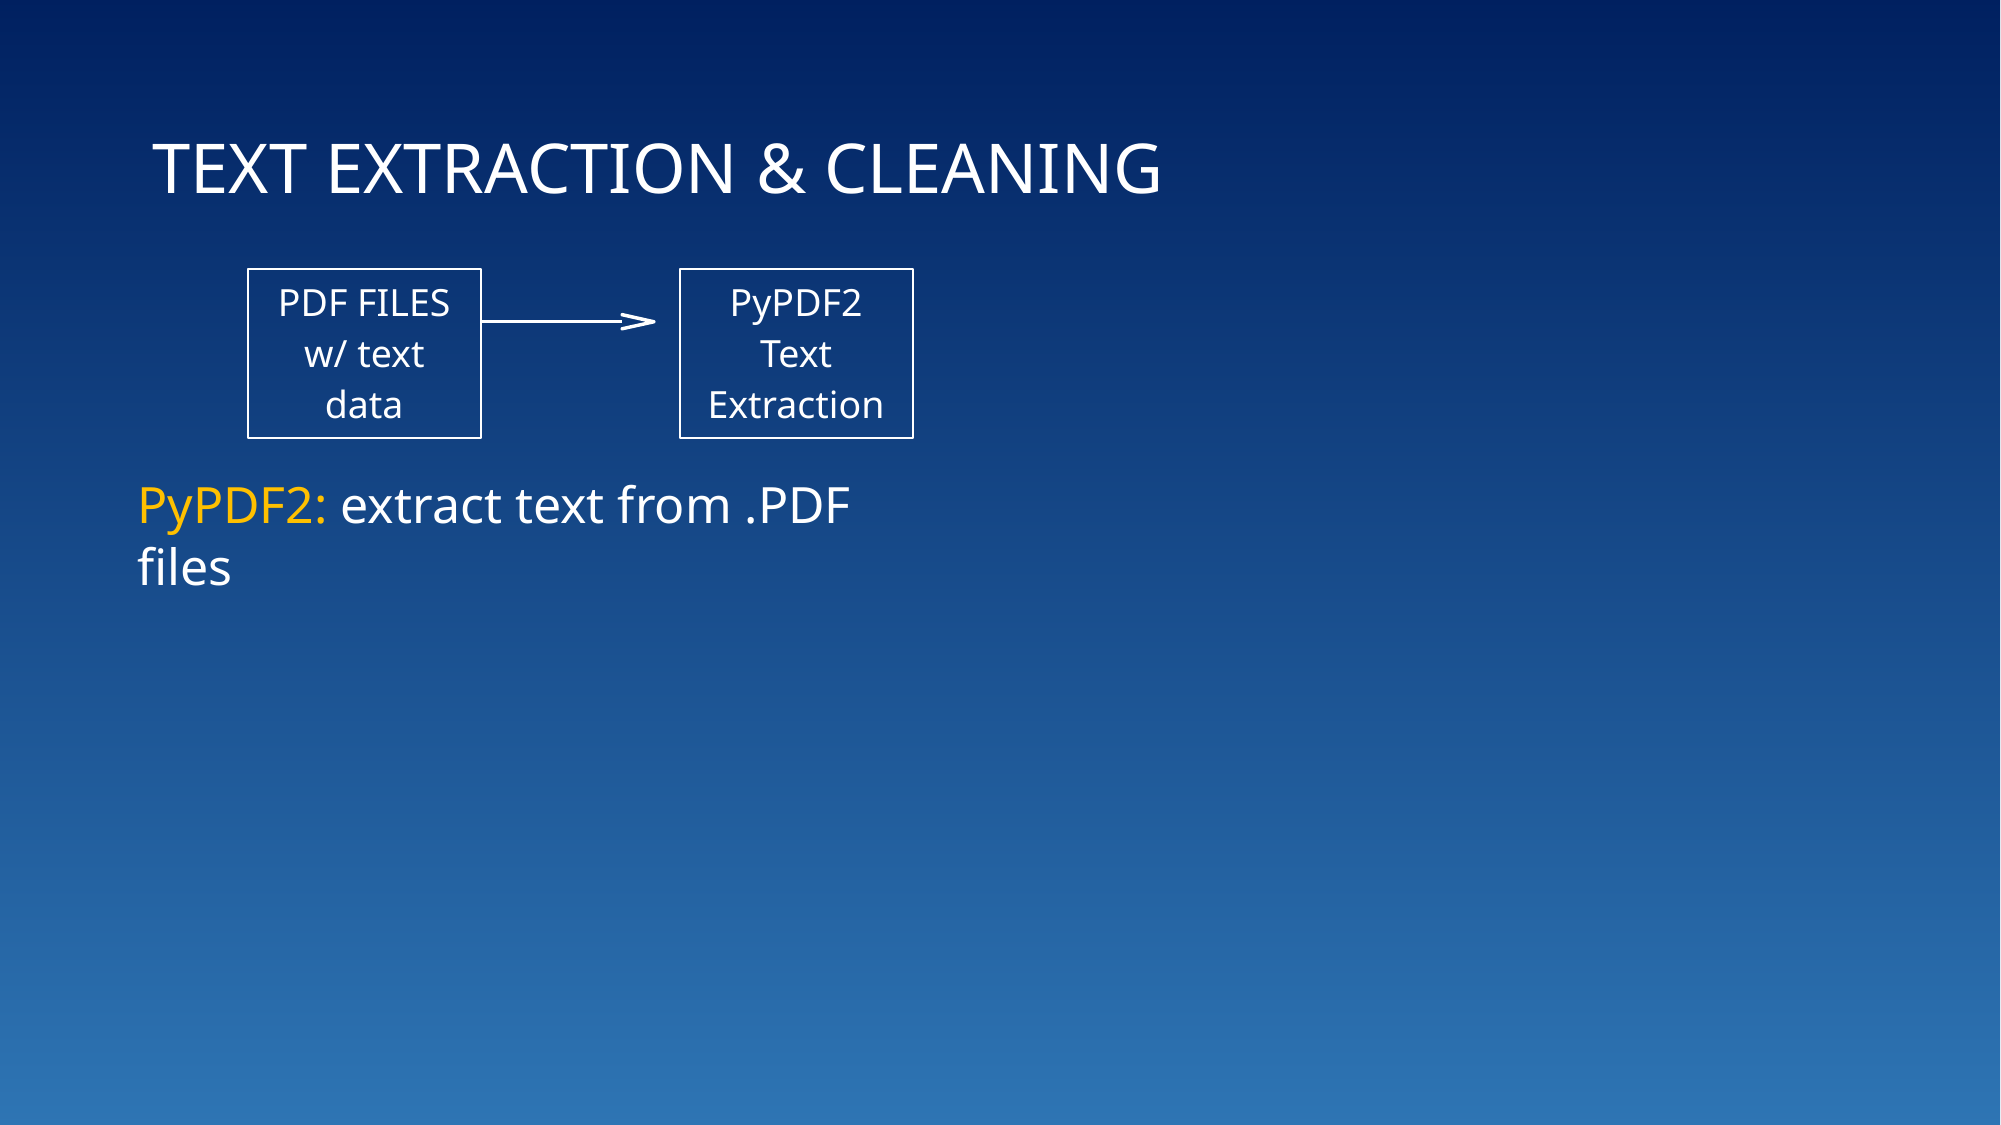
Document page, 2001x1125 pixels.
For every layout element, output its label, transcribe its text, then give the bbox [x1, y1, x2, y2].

text_box PyPDF2 Text Extraction [679, 269, 913, 375]
text_box PDF FILES w/ text data [247, 269, 481, 375]
title TEXT EXTRACTION & CLEANING [137, 59, 1863, 278]
list PyPDF2: extract text from .PDF files [122, 467, 891, 1029]
